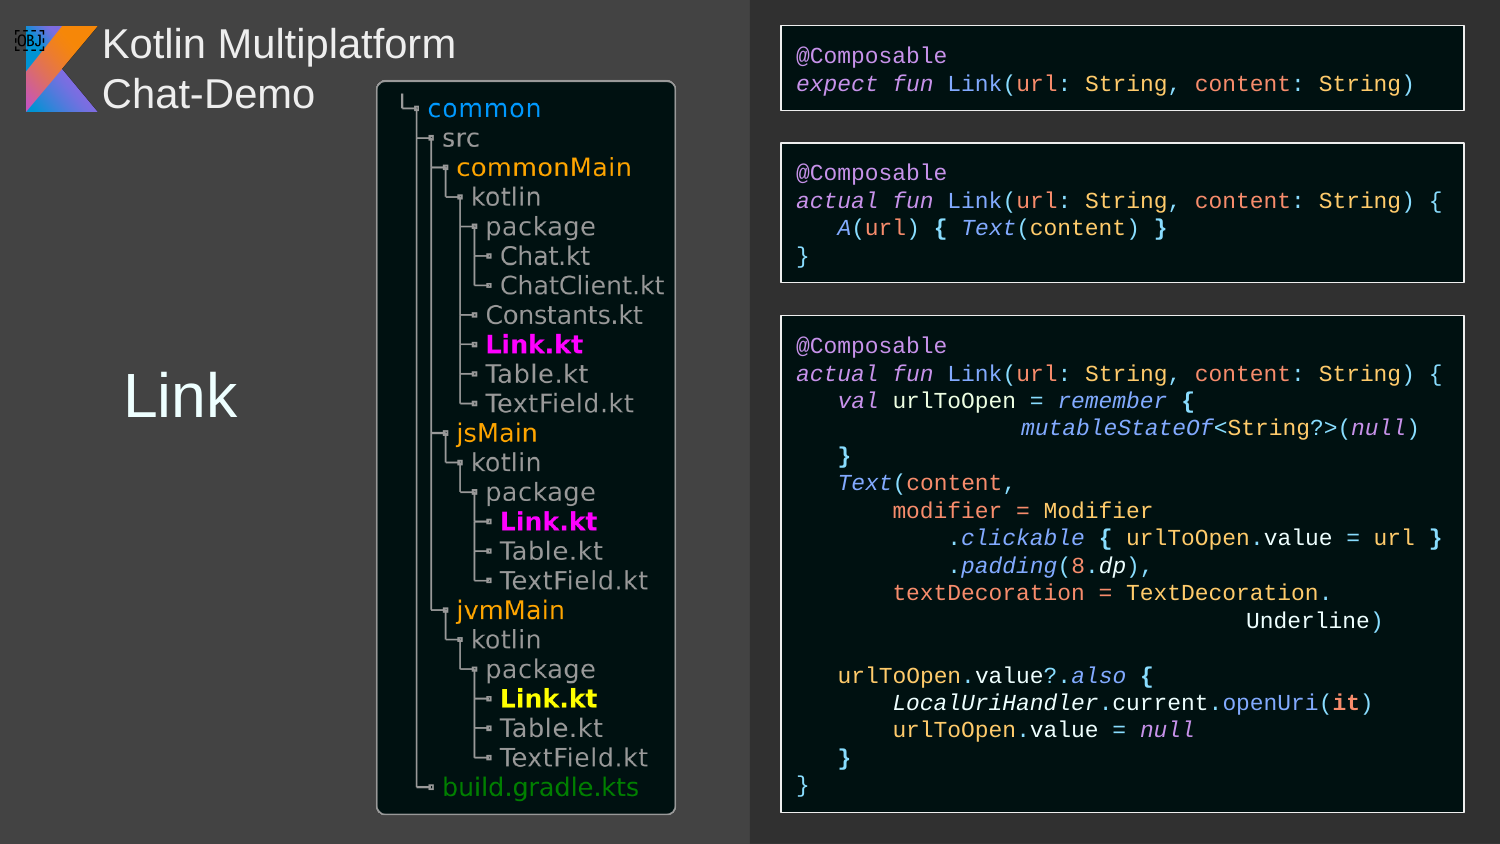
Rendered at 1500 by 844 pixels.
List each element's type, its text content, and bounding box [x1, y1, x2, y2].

picture [26, 26, 98, 112]
picture [362, 48, 704, 843]
title Link [43, 301, 318, 446]
text_box @Composable expect fun Link(url: String, content: String) [781, 25, 1464, 111]
text_box @Composable actual fun Link(url: String, content: String) { A(url) { Text(content) } } [781, 142, 1464, 283]
text_box @Composable actual fun Link(url: String, content: String) { val urlToOpen = remember { mutableStateOf<String?>(null) } Text(content, modifier = Modifier .clickable { urlToOpen.value = url } .padding(8.dp), textDecoration = TextDecoration. Underline) urlToOpen.value?.also { LocalUriHandler.current.openUri(it) urlToOpen.value = null } } [781, 315, 1464, 813]
